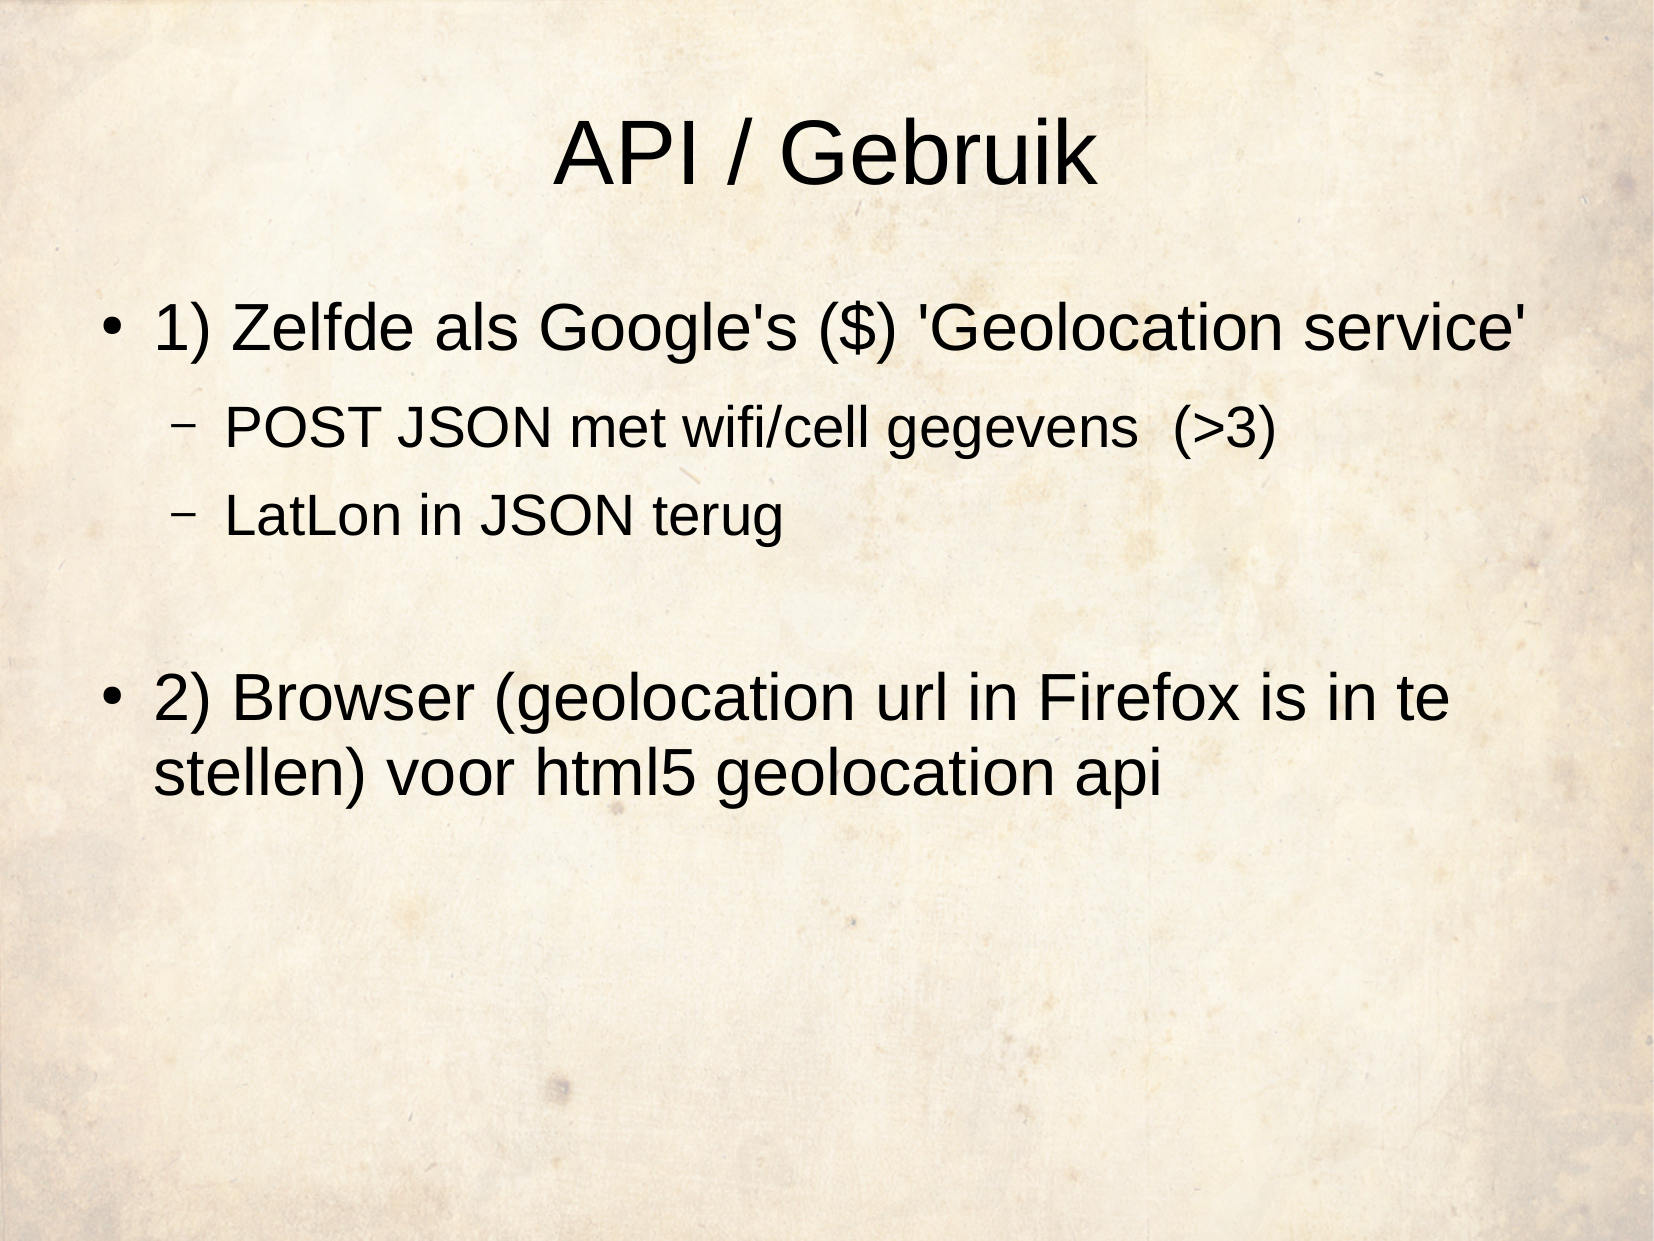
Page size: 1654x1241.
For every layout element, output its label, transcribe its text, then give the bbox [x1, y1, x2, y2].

list 1) Zelfde als Google's ($) 'Geolocation service' POST JSON met wifi/cell gegevens (>3) LatLon in JSON terug 2) Browser (geolocation url in Firefox is in te stellen) voor html5 geolocation api [82, 290, 1571, 1010]
title API / Gebruik [82, 49, 1571, 257]
picture [0, 0, 1654, 1241]
